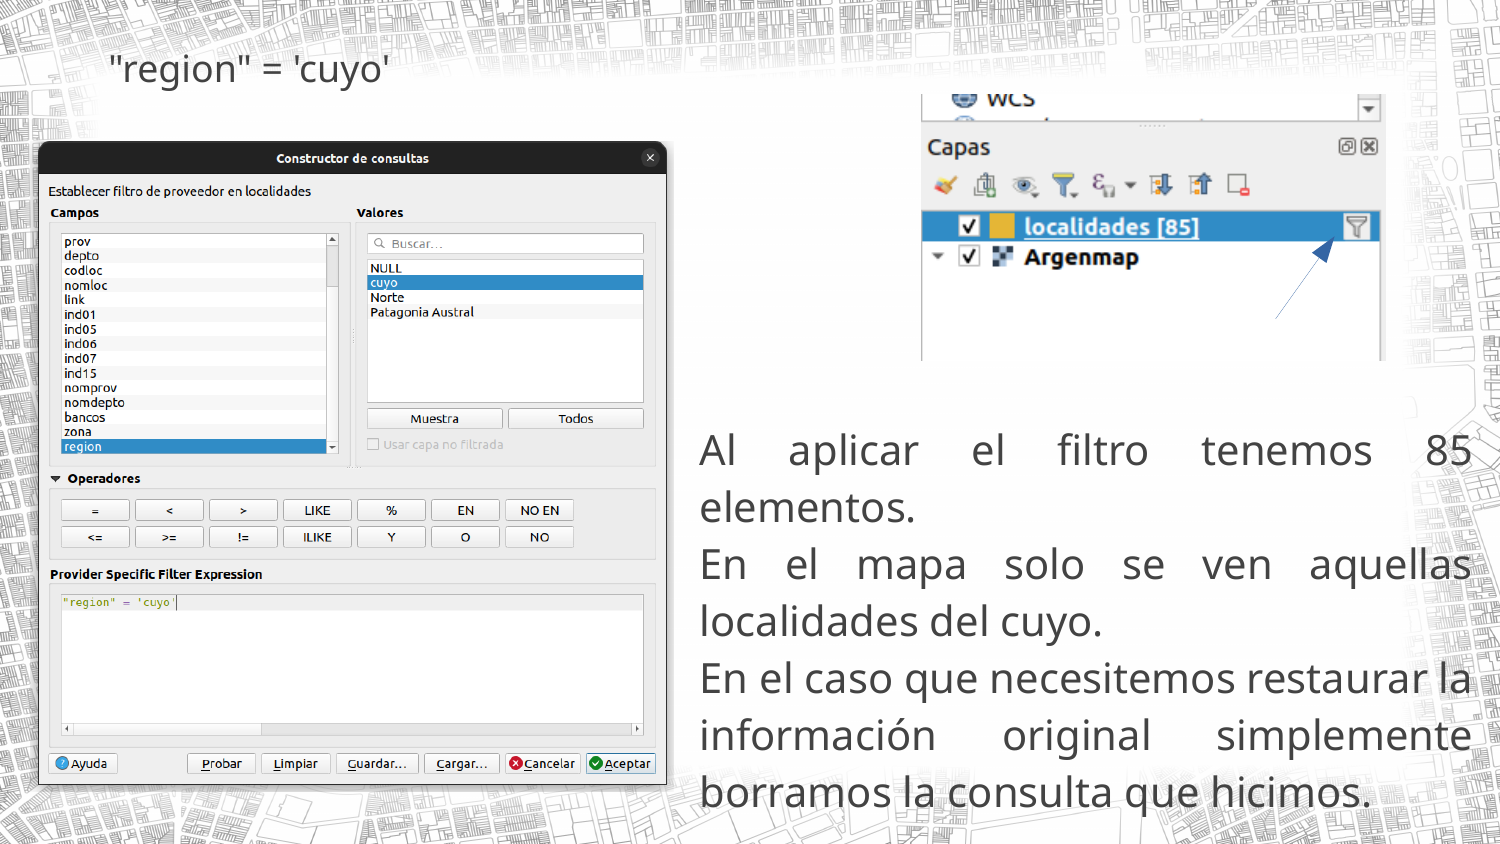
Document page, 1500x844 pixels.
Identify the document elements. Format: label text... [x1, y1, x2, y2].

picture [0, 0, 1500, 844]
text_box "region" = 'cuyo' [93, 35, 544, 141]
text_box Al aplicar el filtro tenemos 85 elementos. En el mapa solo se ven aquellas localidades del cuyo. En el caso que necesitemos restaurar la información original simplemente borramos la consulta que hicimos. [685, 413, 1489, 817]
